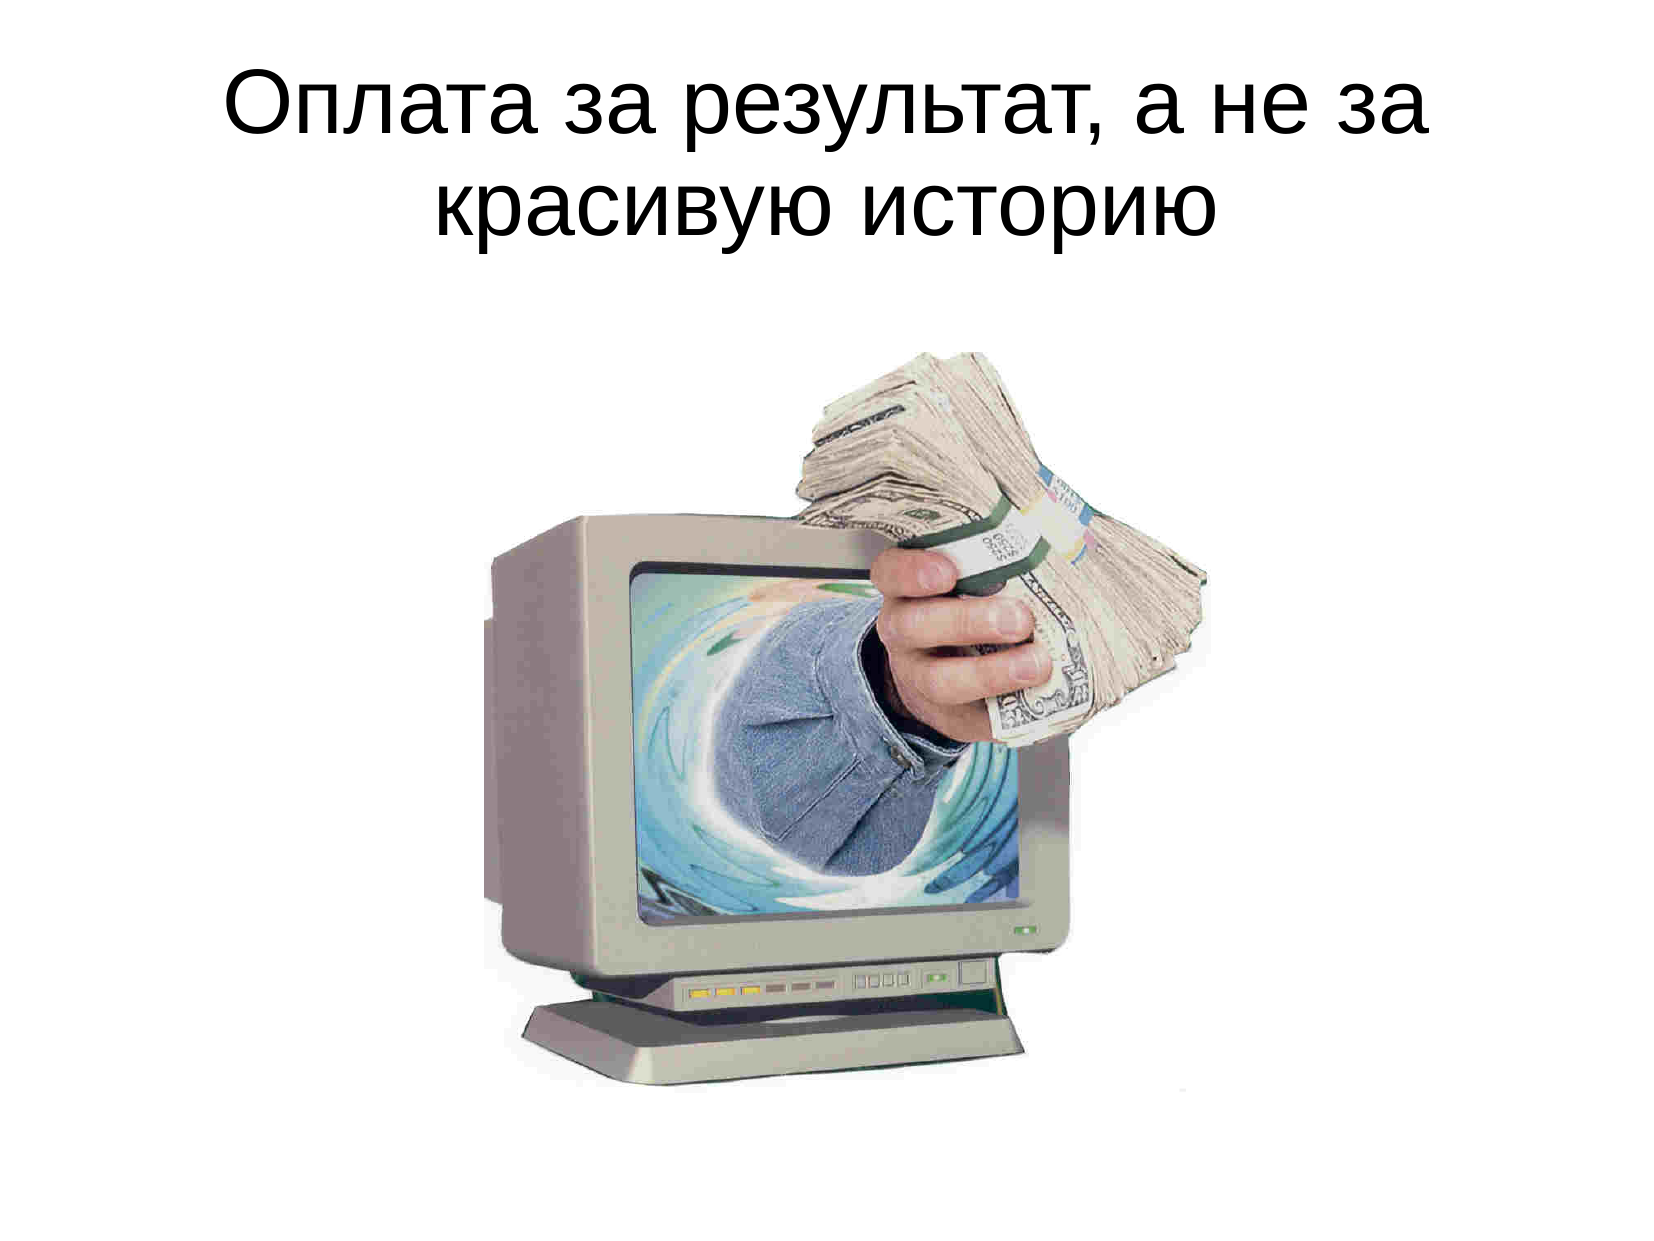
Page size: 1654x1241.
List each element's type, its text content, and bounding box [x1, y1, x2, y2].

picture [484, 352, 1211, 1093]
title Оплата за результат, а не за красивую историю [82, 50, 1571, 256]
